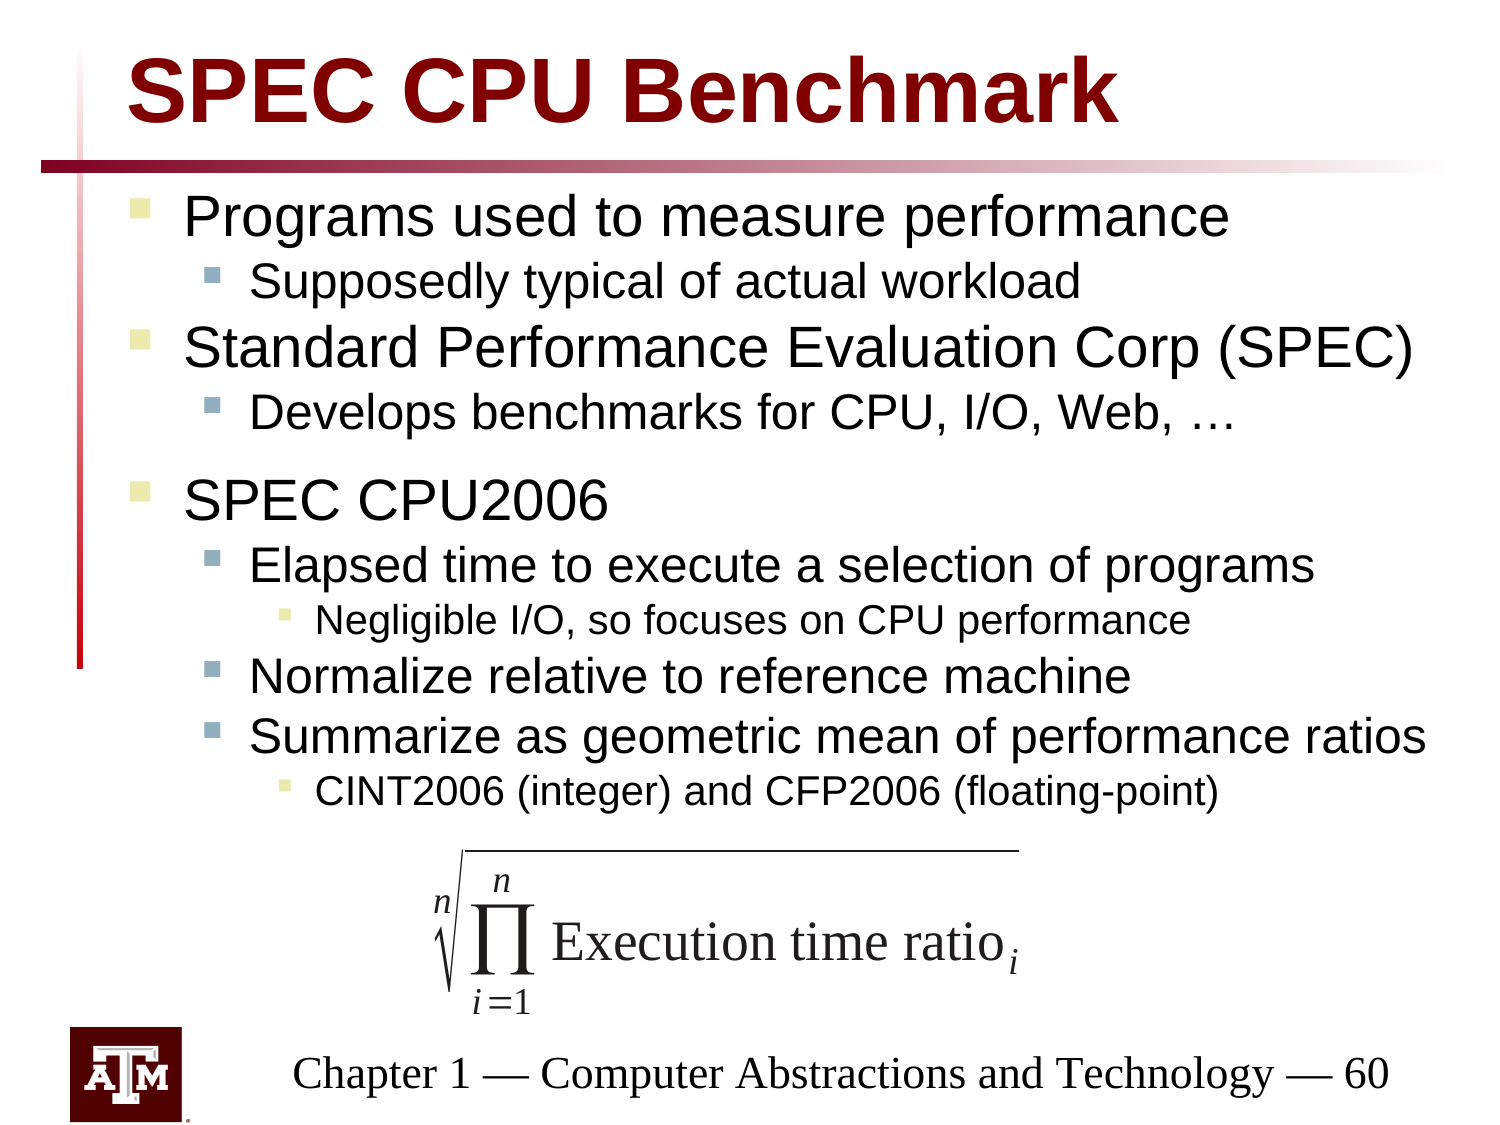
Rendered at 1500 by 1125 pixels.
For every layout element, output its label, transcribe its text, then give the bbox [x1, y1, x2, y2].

picture [60, 1023, 196, 1125]
list Programs used to measure performance Supposedly typical of actual workload Standard Performance Evaluation Corp (SPEC) Develops benchmarks for CPU, I/O, Web, … SPEC CPU2006 Elapsed time to execute a selection of programs Negligible I/O, so focuses on CPU performance Normalize relative to reference machine Summarize as geometric mean of performance ratios CINT2006 (integer) and CFP2006 (floating-point) [112, 184, 1469, 836]
title SPEC CPU Benchmark [112, 23, 1468, 149]
chart [419, 846, 1039, 1021]
